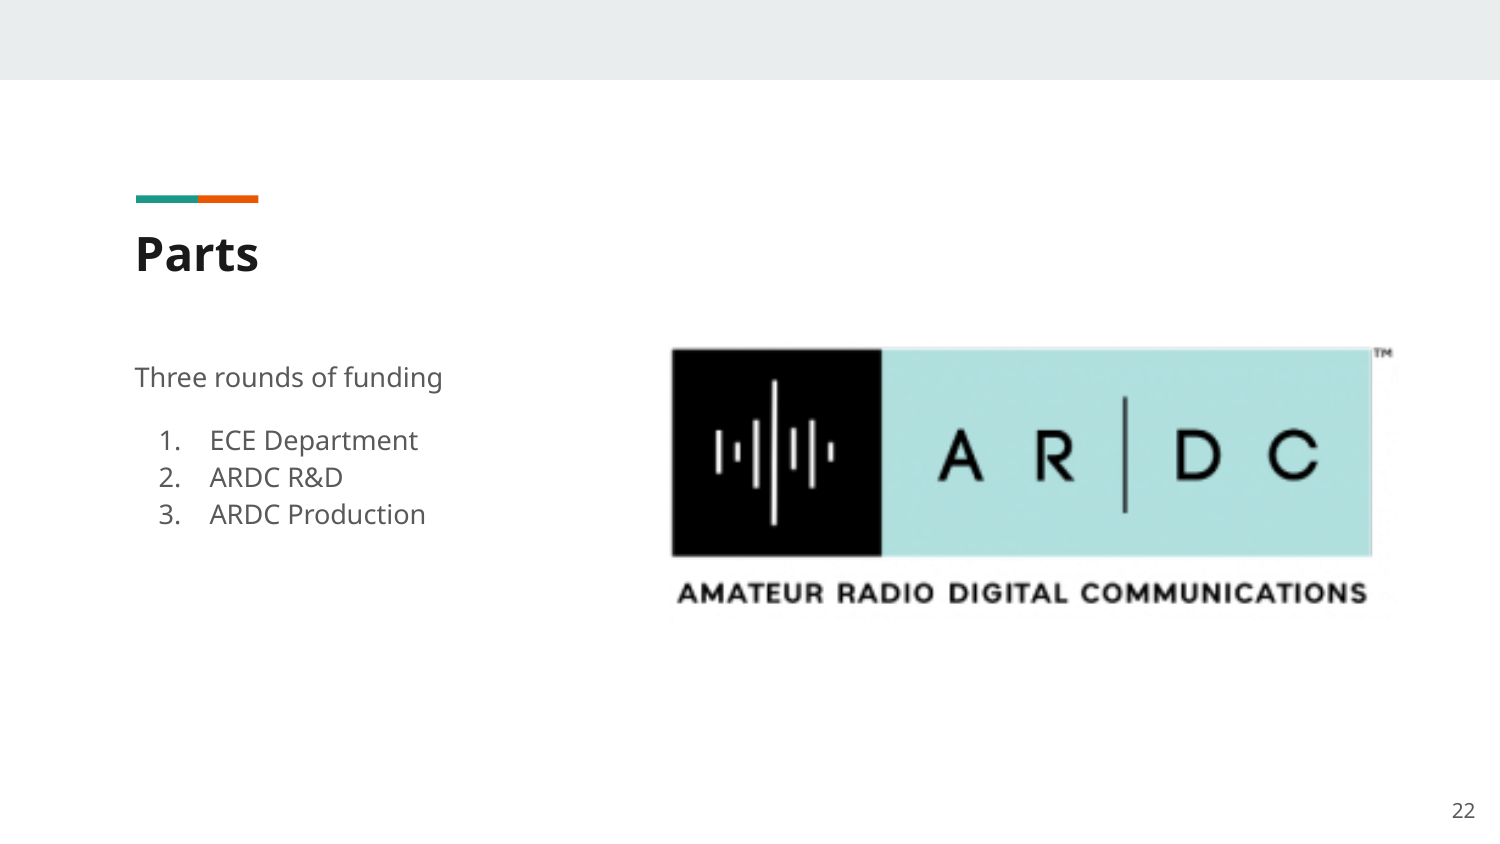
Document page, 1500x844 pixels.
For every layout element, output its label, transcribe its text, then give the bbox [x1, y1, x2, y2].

list Three rounds of funding ECE Department ARDC R&D ARDC Production [119, 341, 1381, 712]
slide_number <number> [1400, 779, 1491, 844]
picture [668, 341, 1399, 621]
title Parts [119, 209, 1381, 297]
